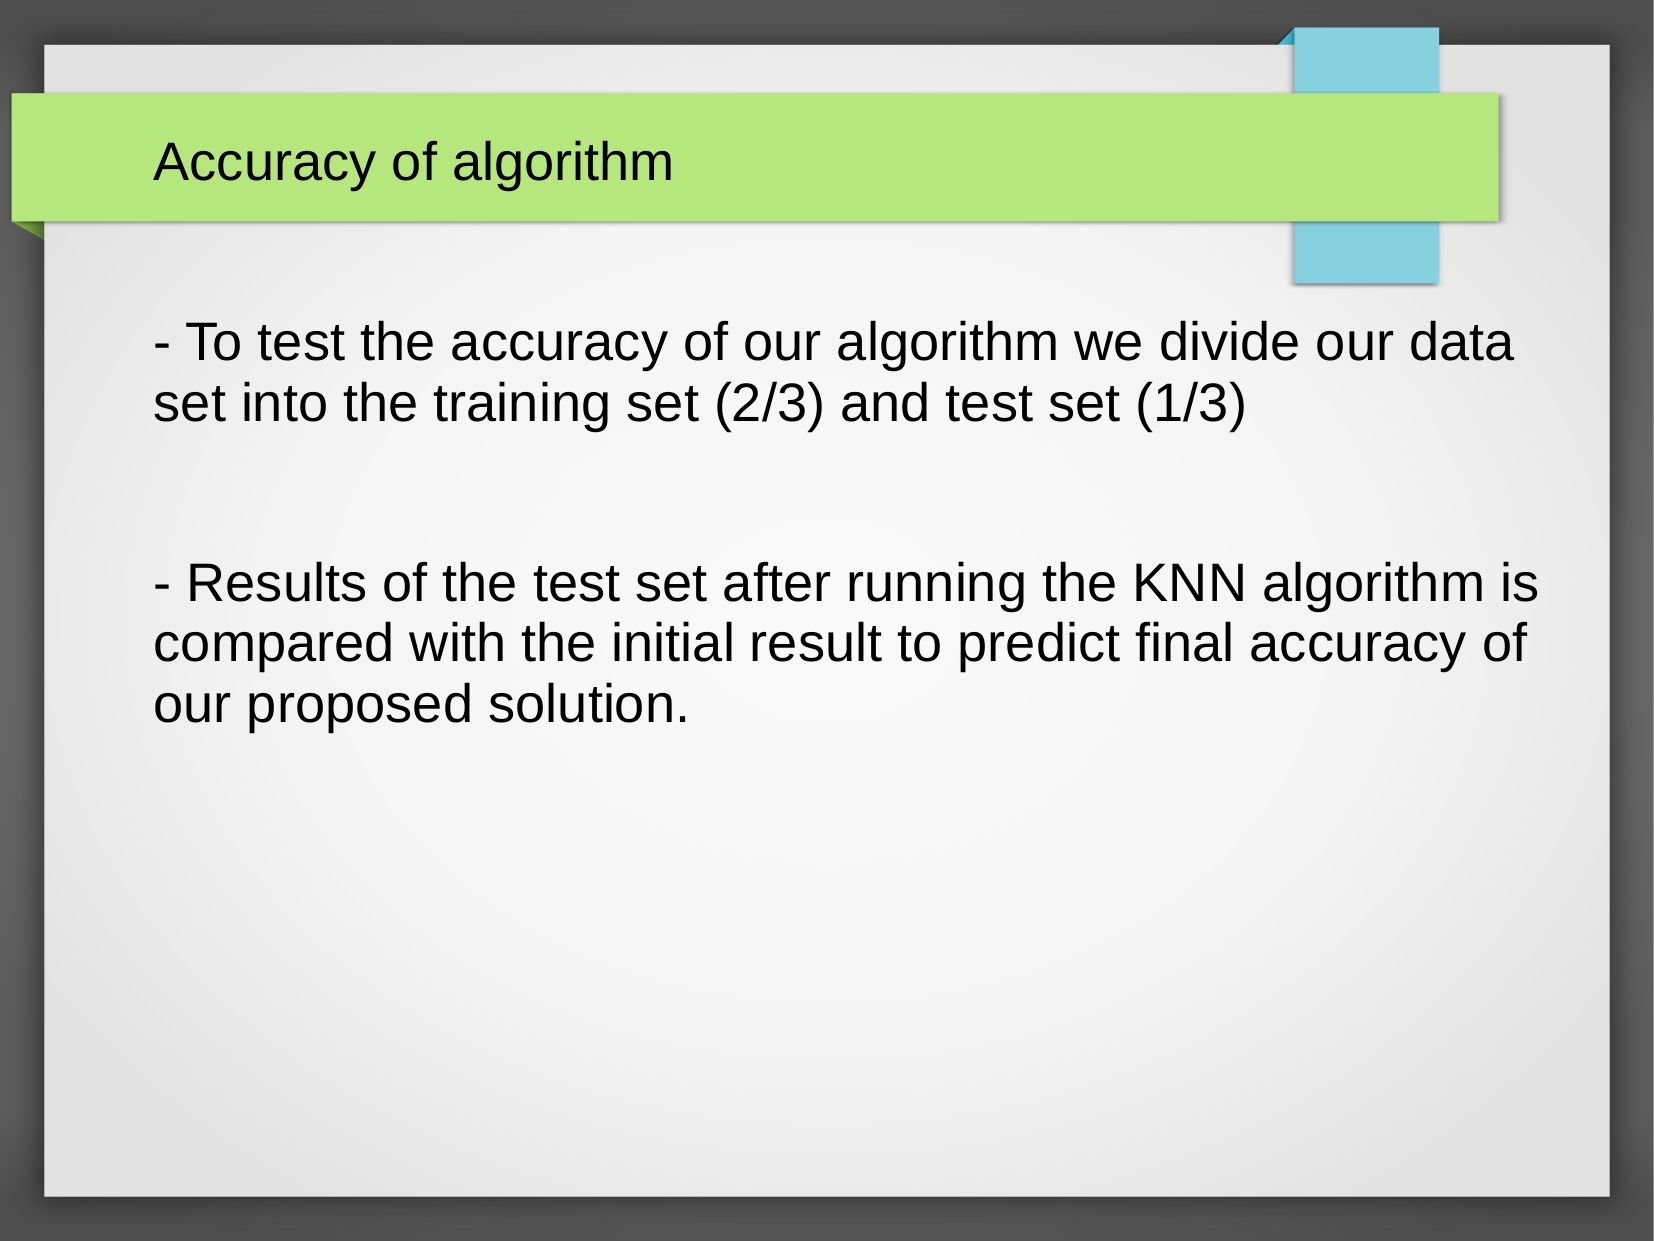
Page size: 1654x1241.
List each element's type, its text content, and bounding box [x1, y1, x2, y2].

picture [0, 0, 1654, 1241]
list Accuracy of algorithm - To test the accuracy of our algorithm we divide our data set into the training set (2/3) and test set (1/3) - Results of the test set after running the KNN algorithm is compared with the initial result to predict final accuracy of our proposed solution. [82, 70, 1571, 1182]
